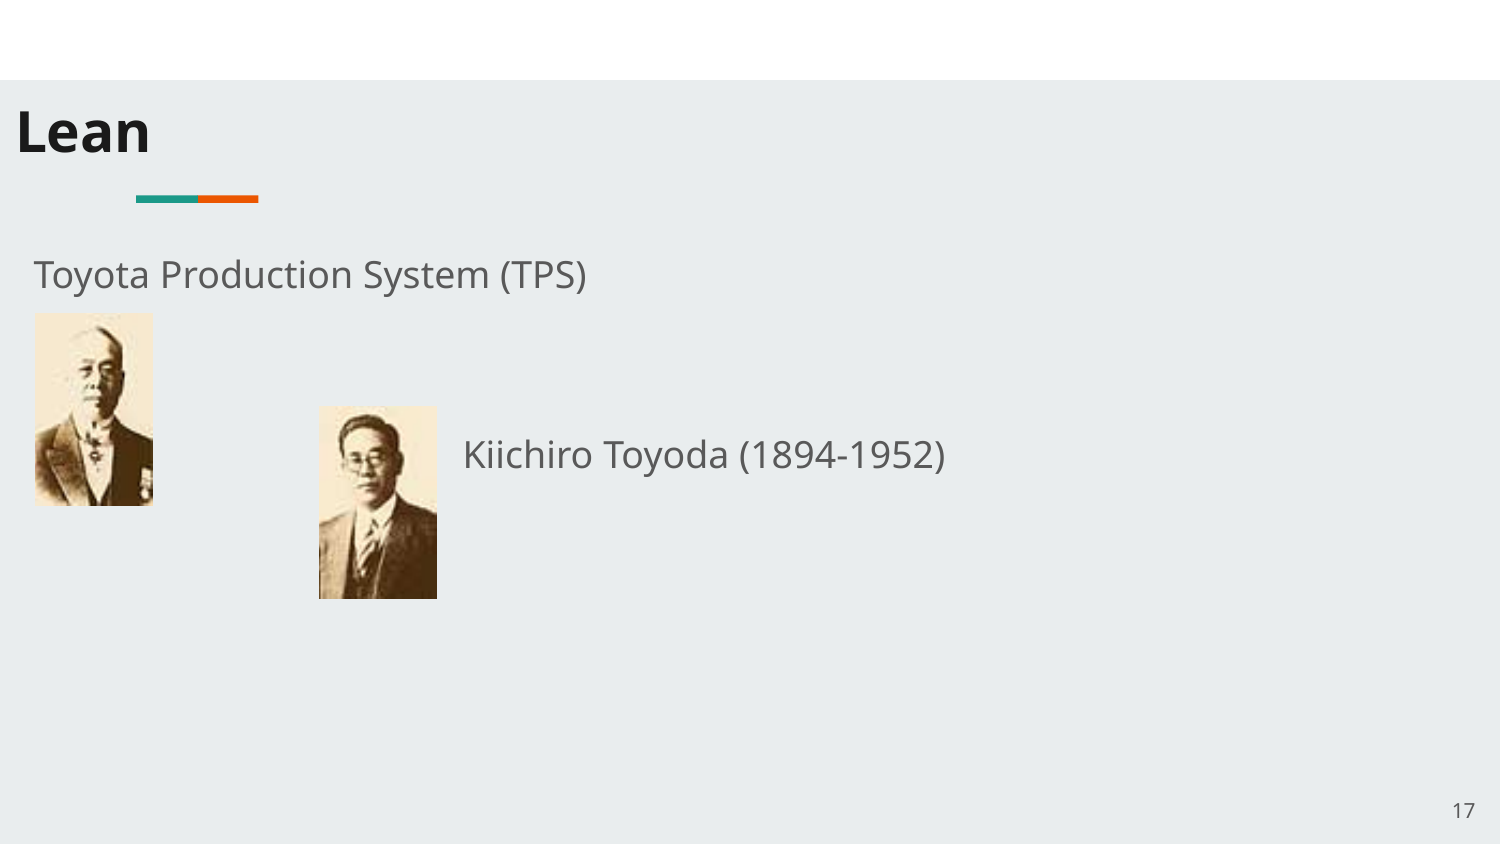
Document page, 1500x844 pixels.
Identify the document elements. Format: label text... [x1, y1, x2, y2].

picture [35, 313, 153, 506]
title Lean [0, 80, 1101, 181]
slide_number <number> [1400, 779, 1491, 844]
subtitle Toyota Production System (TPS) Kiichiro Toyoda (1894-1952) [18, 235, 1466, 787]
picture [319, 406, 437, 599]
